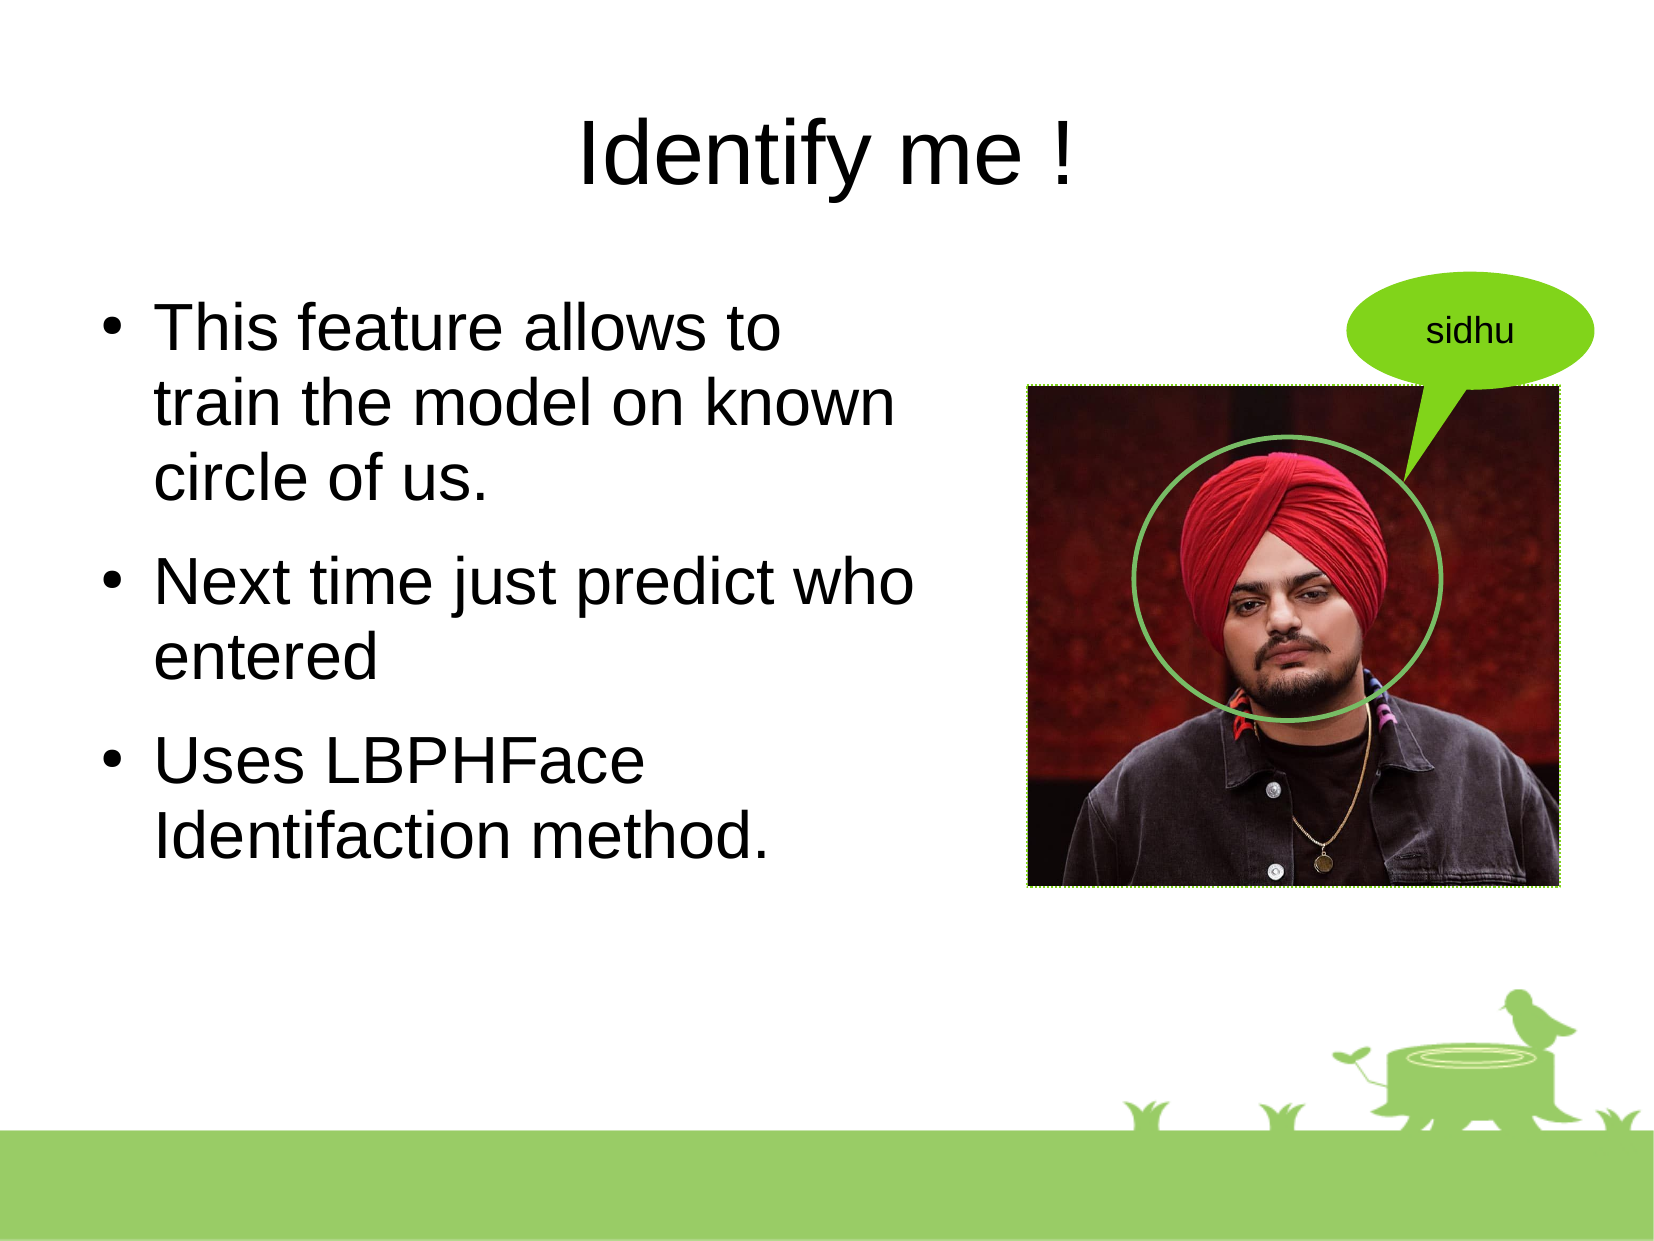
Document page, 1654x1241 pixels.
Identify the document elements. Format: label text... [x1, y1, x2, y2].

title Identify me ! [82, 49, 1571, 257]
text_box sidhu [1346, 271, 1595, 483]
picture [0, 0, 1654, 1241]
list This feature allows to train the model on known circle of us. Next time just predict who entered Uses LBPHFace Identifaction method. [82, 290, 922, 1010]
